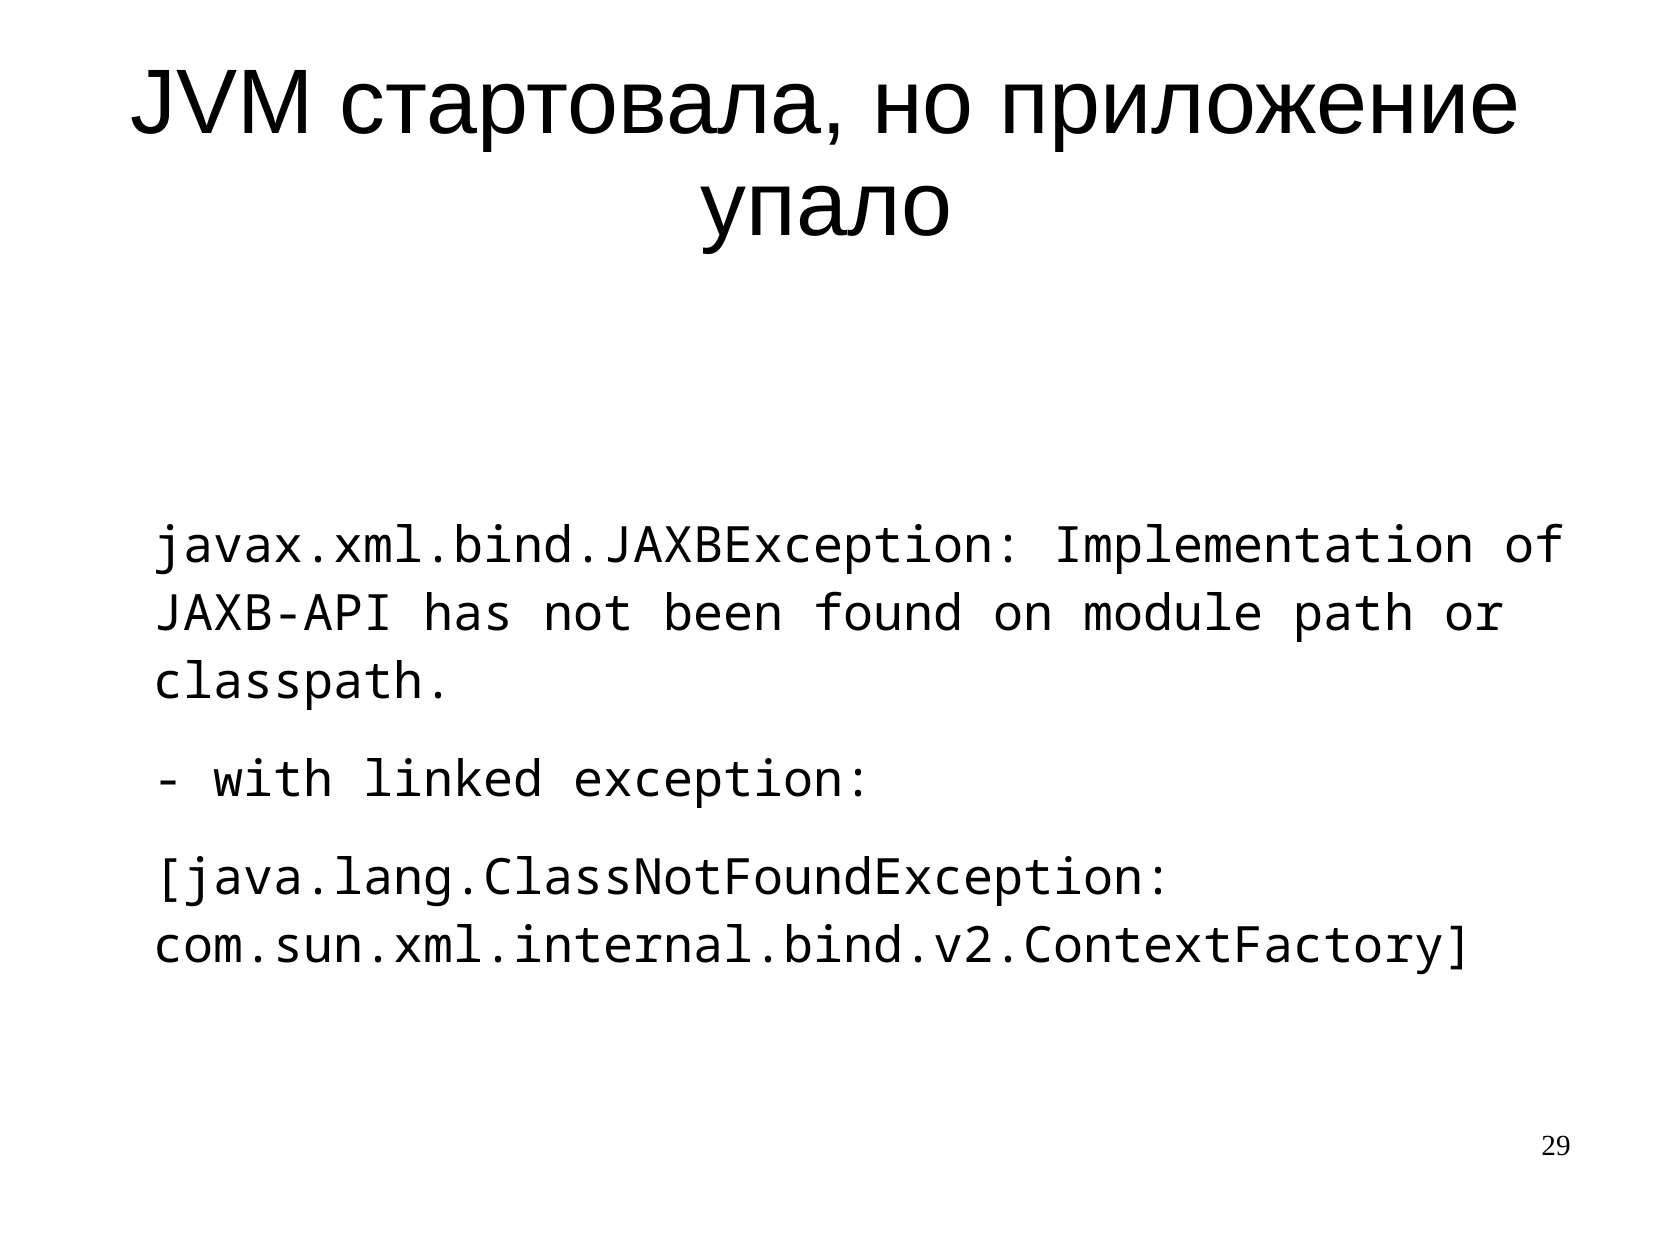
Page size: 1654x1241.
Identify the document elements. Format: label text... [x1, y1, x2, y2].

title JVM стартовала, но приложение упало [82, 49, 1571, 257]
list javax.xml.bind.JAXBException: Implementation of JAXB-API has not been found on module path or classpath. - with linked exception: [java.lang.ClassNotFoundException: com.sun.xml.internal.bind.v2.ContextFactory] [82, 508, 1571, 1228]
